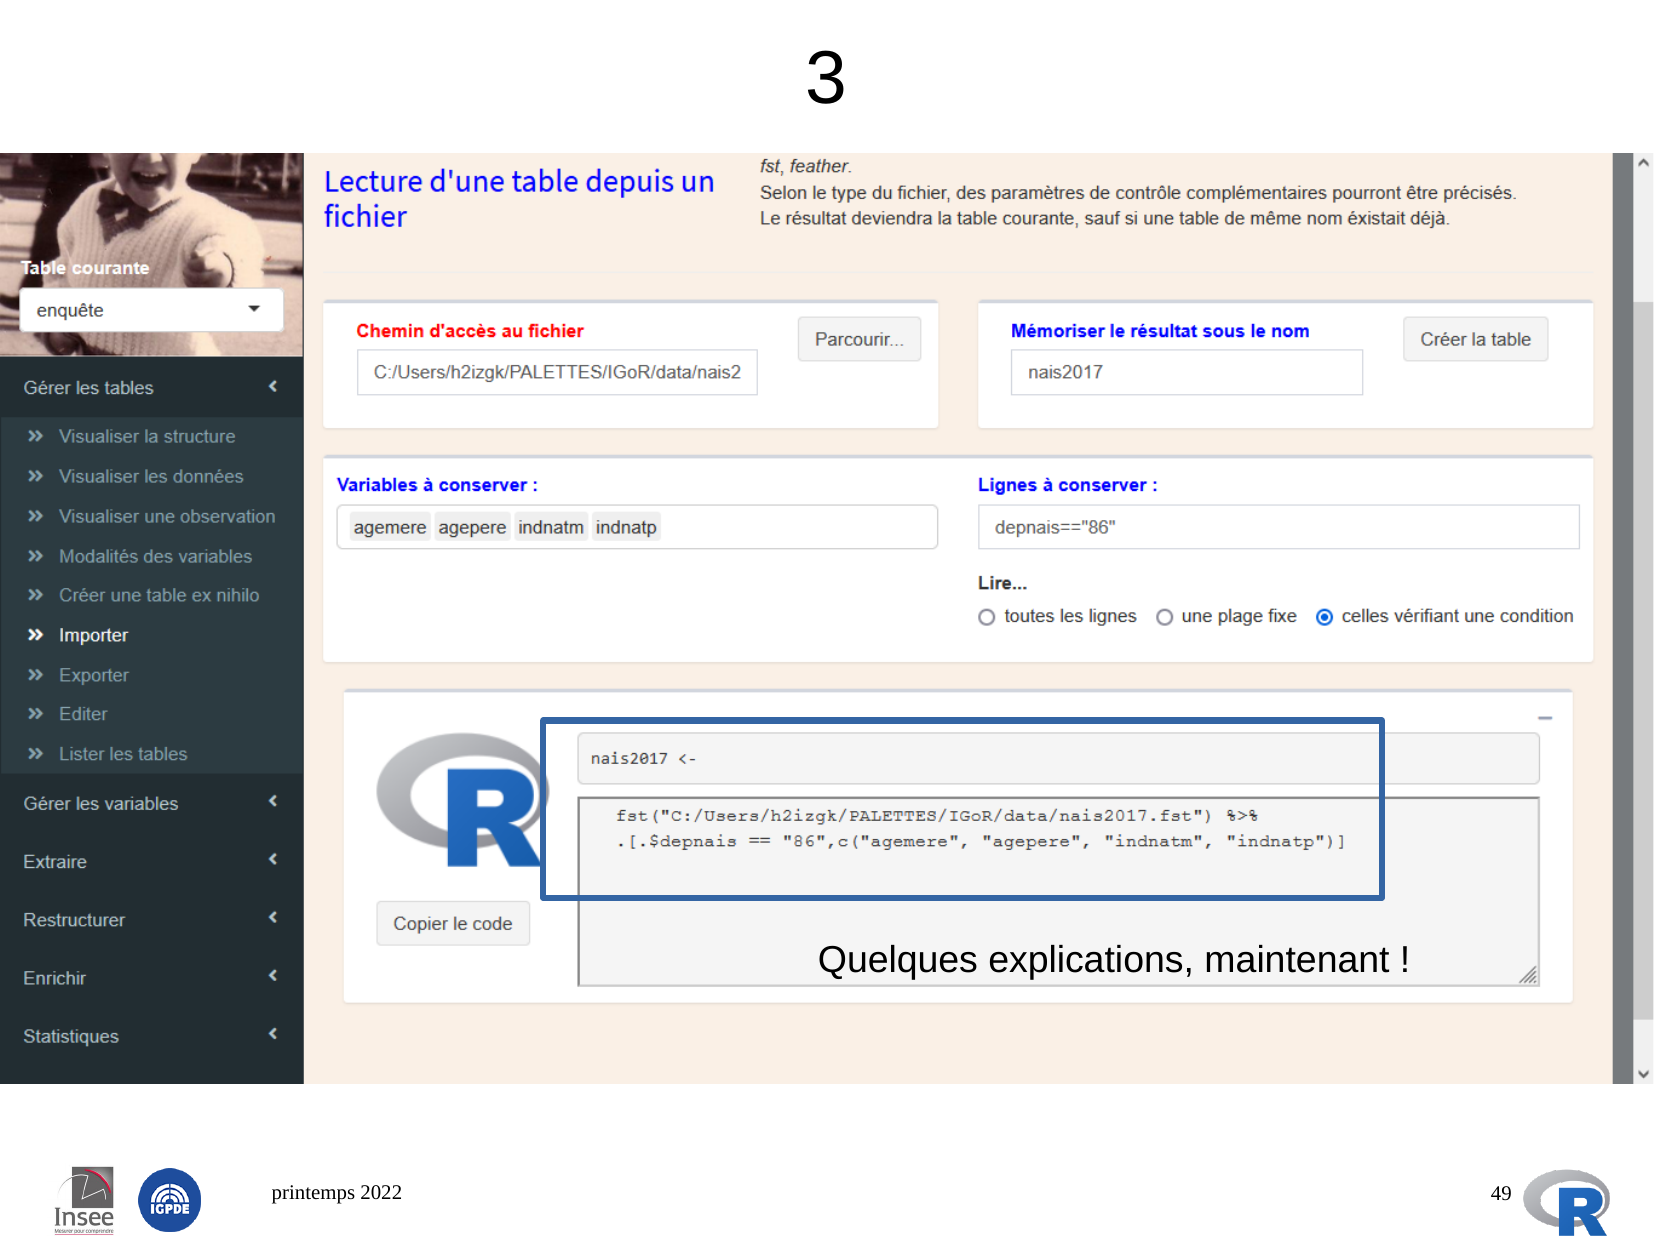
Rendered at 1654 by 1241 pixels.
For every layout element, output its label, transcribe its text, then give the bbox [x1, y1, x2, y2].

picture [138, 1168, 201, 1232]
title 3 [82, 35, 1571, 120]
picture [1523, 1169, 1610, 1236]
picture [0, 153, 1654, 1084]
picture [47, 1163, 120, 1236]
text_box Quelques explications, maintenant ! [803, 930, 1465, 988]
